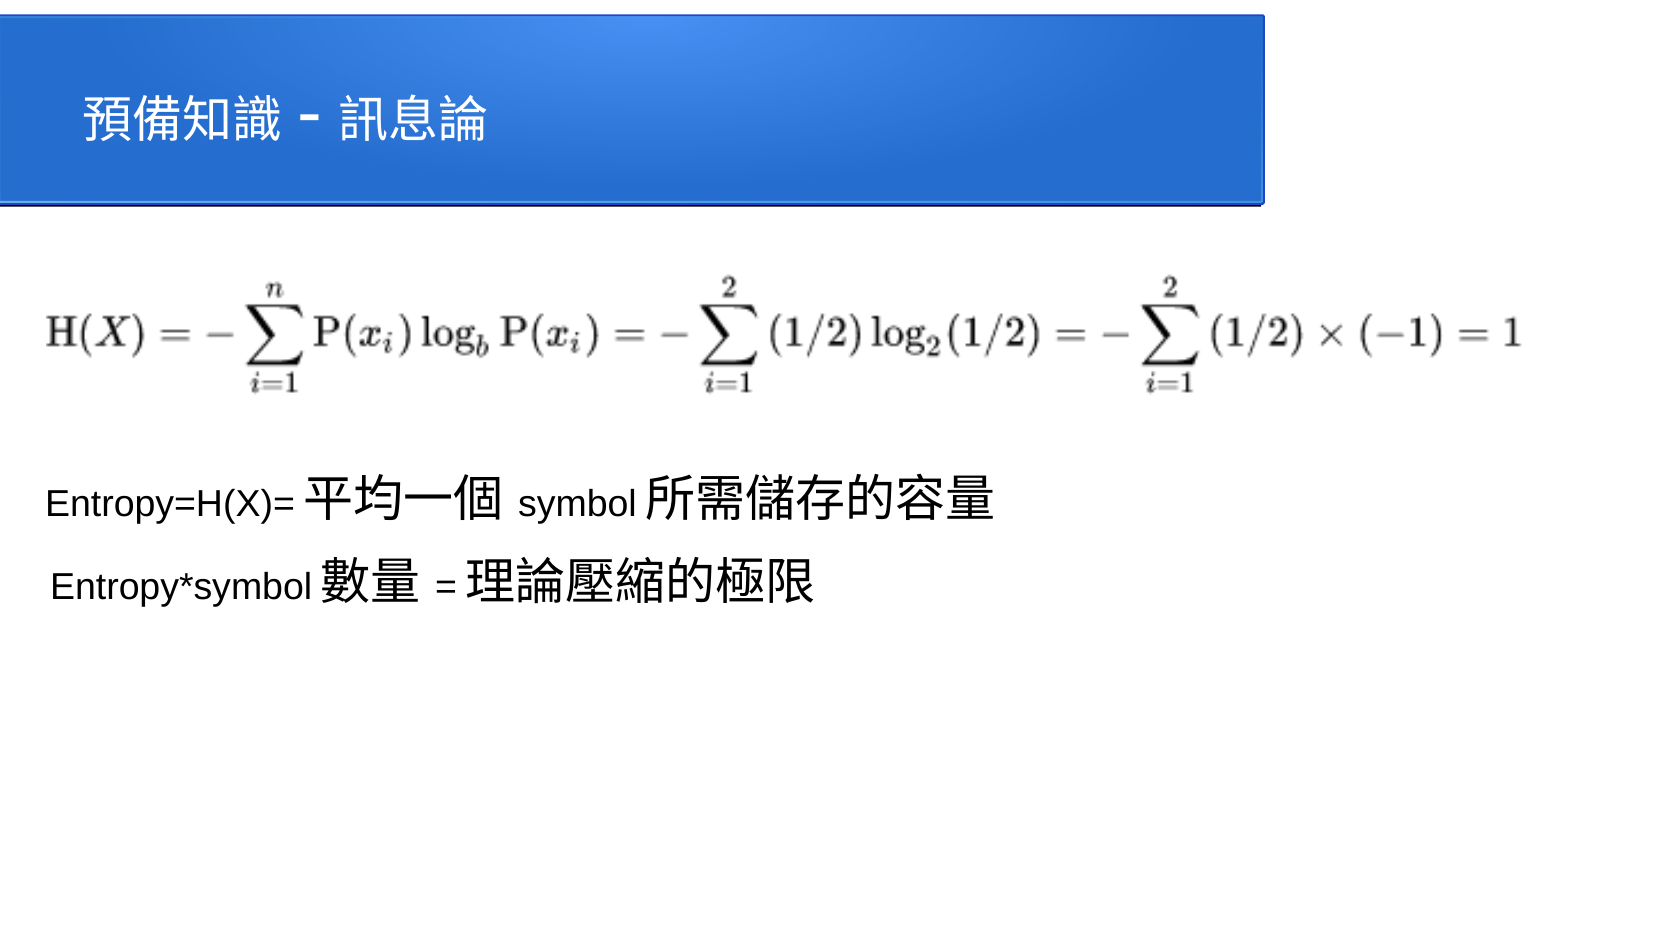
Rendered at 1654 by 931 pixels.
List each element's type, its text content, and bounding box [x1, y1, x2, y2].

title 預備知識-訊息論 [82, 35, 1235, 189]
text_box Entropy=H(X)=平均一個symbol所需儲存的容量 [30, 451, 1009, 532]
picture [46, 266, 1524, 402]
text_box Entropy*symbol數量=理論壓縮的極限 [35, 533, 829, 615]
